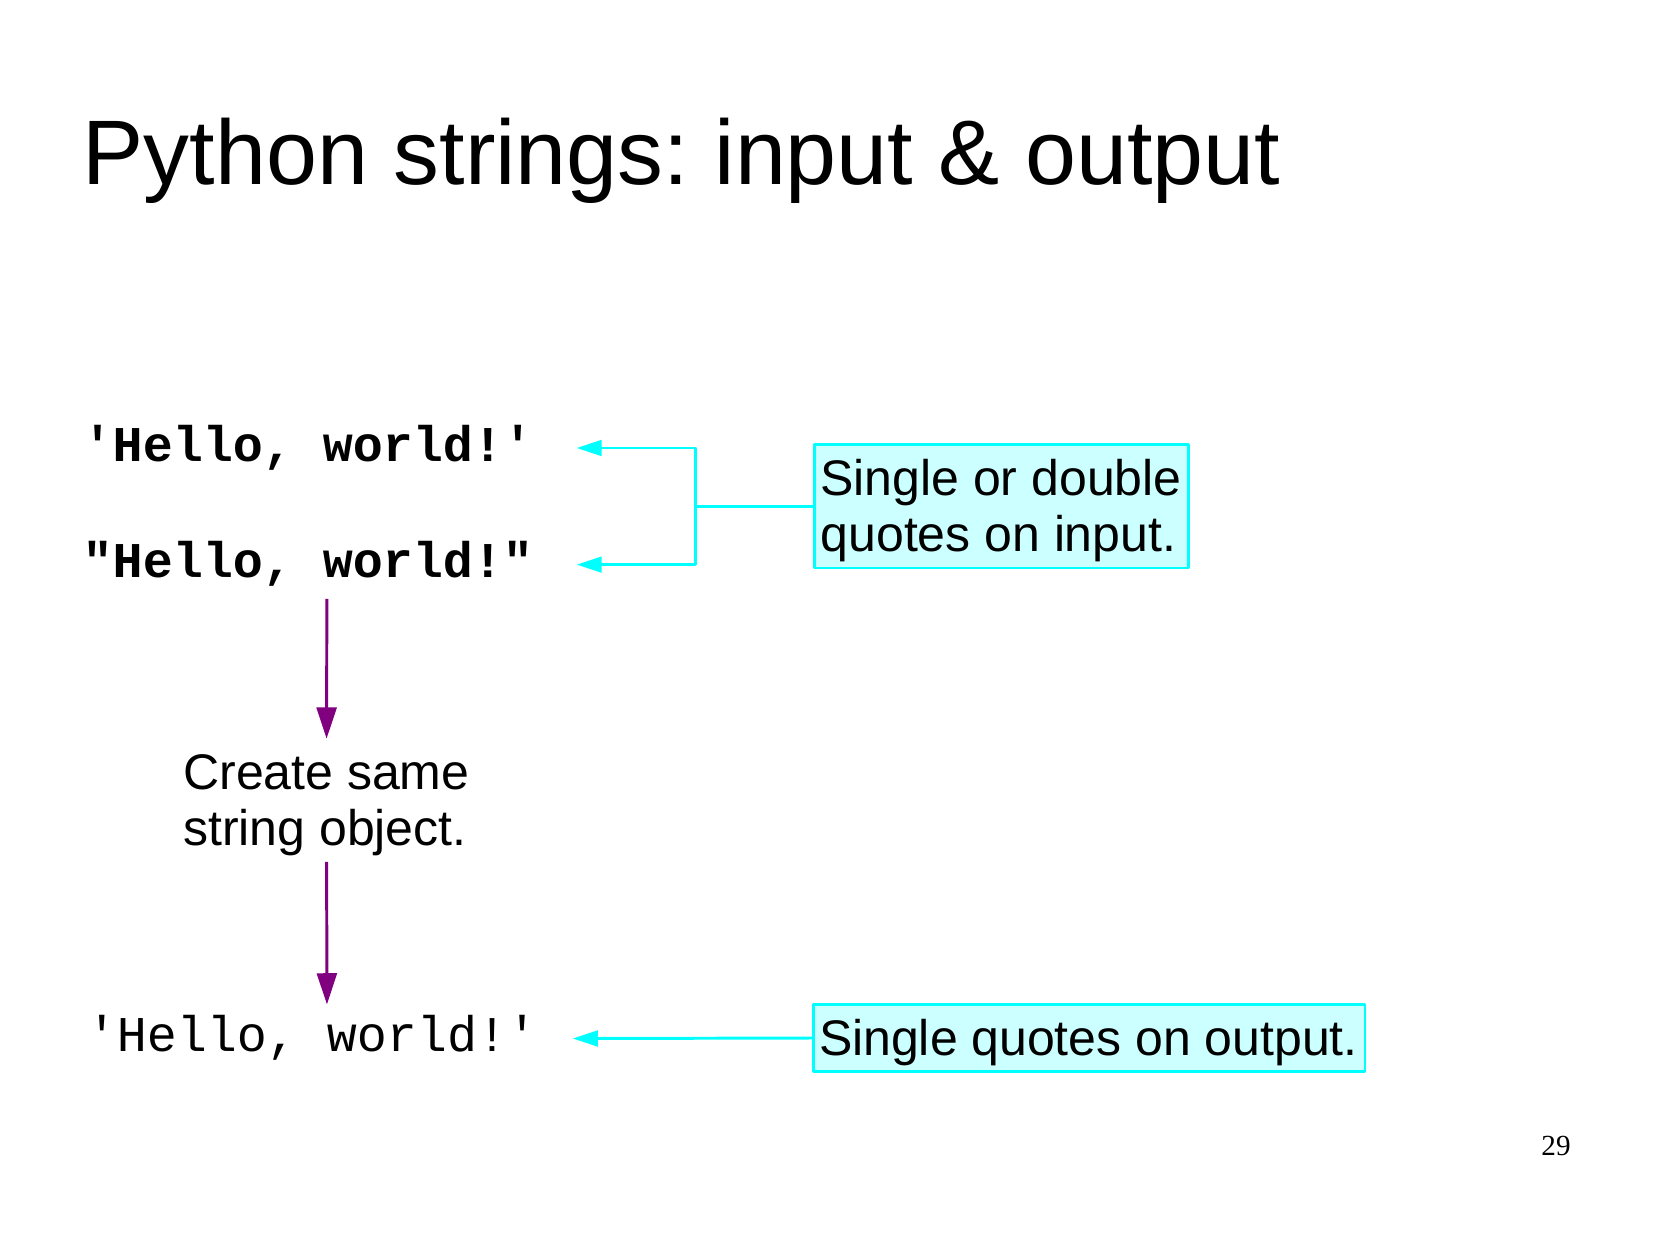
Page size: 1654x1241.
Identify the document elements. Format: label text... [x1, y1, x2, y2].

text_box Single quotes on output. [813, 1004, 1366, 1072]
text_box 'Hello, world!' [80, 1004, 574, 1073]
text_box Create same string object. [177, 738, 476, 862]
text_box 'Hello, world!' [76, 413, 577, 483]
text_box Single or double quotes on input. [814, 444, 1189, 568]
title Python strings: input & output [82, 49, 1571, 257]
text_box "Hello, world!" [76, 530, 577, 599]
